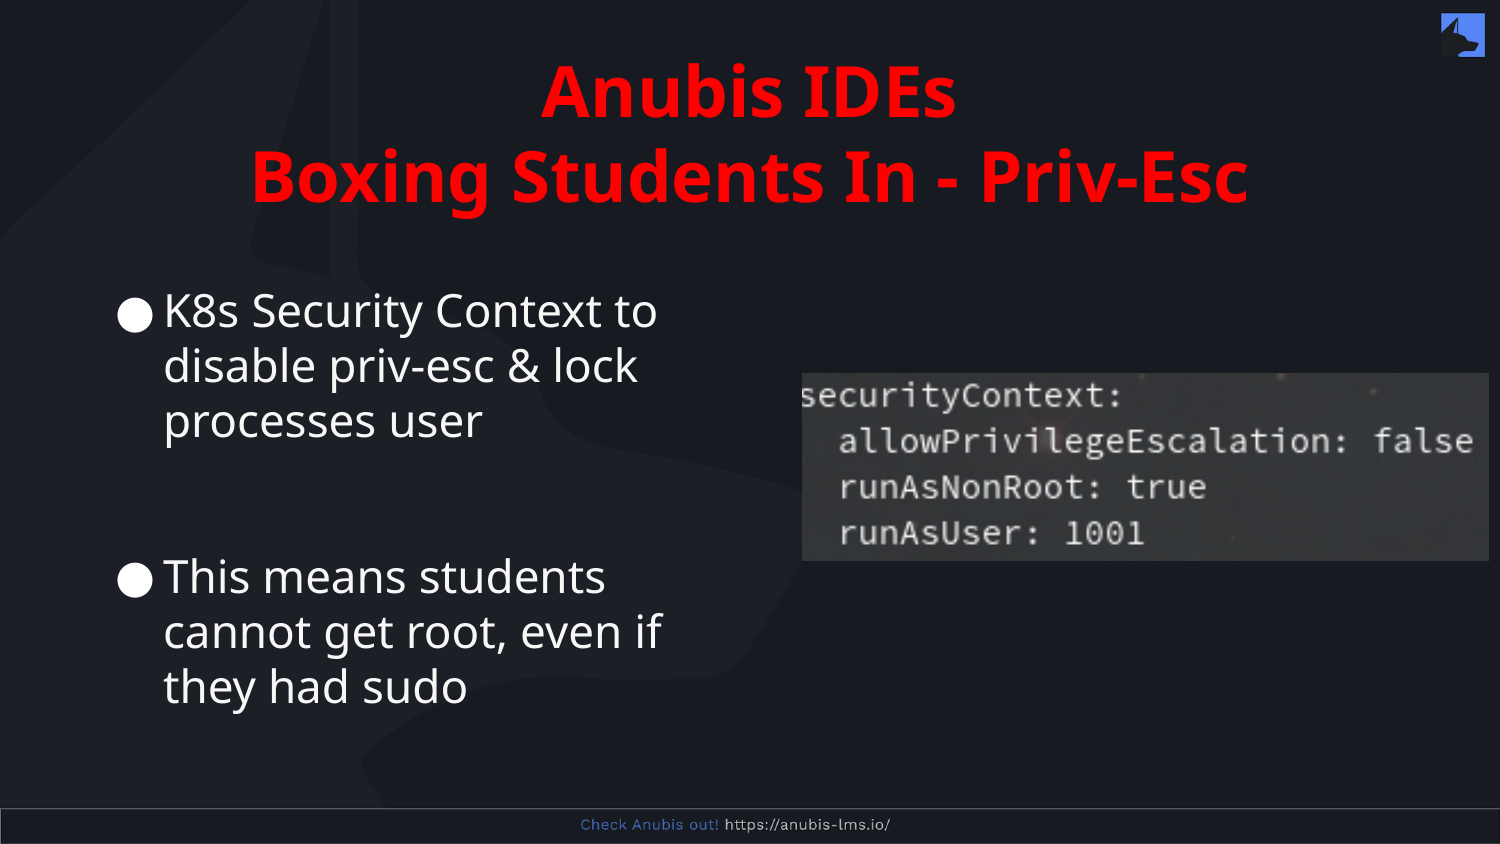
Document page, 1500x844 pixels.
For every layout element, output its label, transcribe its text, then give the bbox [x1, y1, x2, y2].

title Anubis IDEs Boxing Students In - Priv-Esc [109, 38, 1391, 226]
picture [0, 0, 1500, 844]
list K8s Security Context to disable priv-esc & lock processes user This means students cannot get root, even if they had sudo [109, 225, 754, 769]
